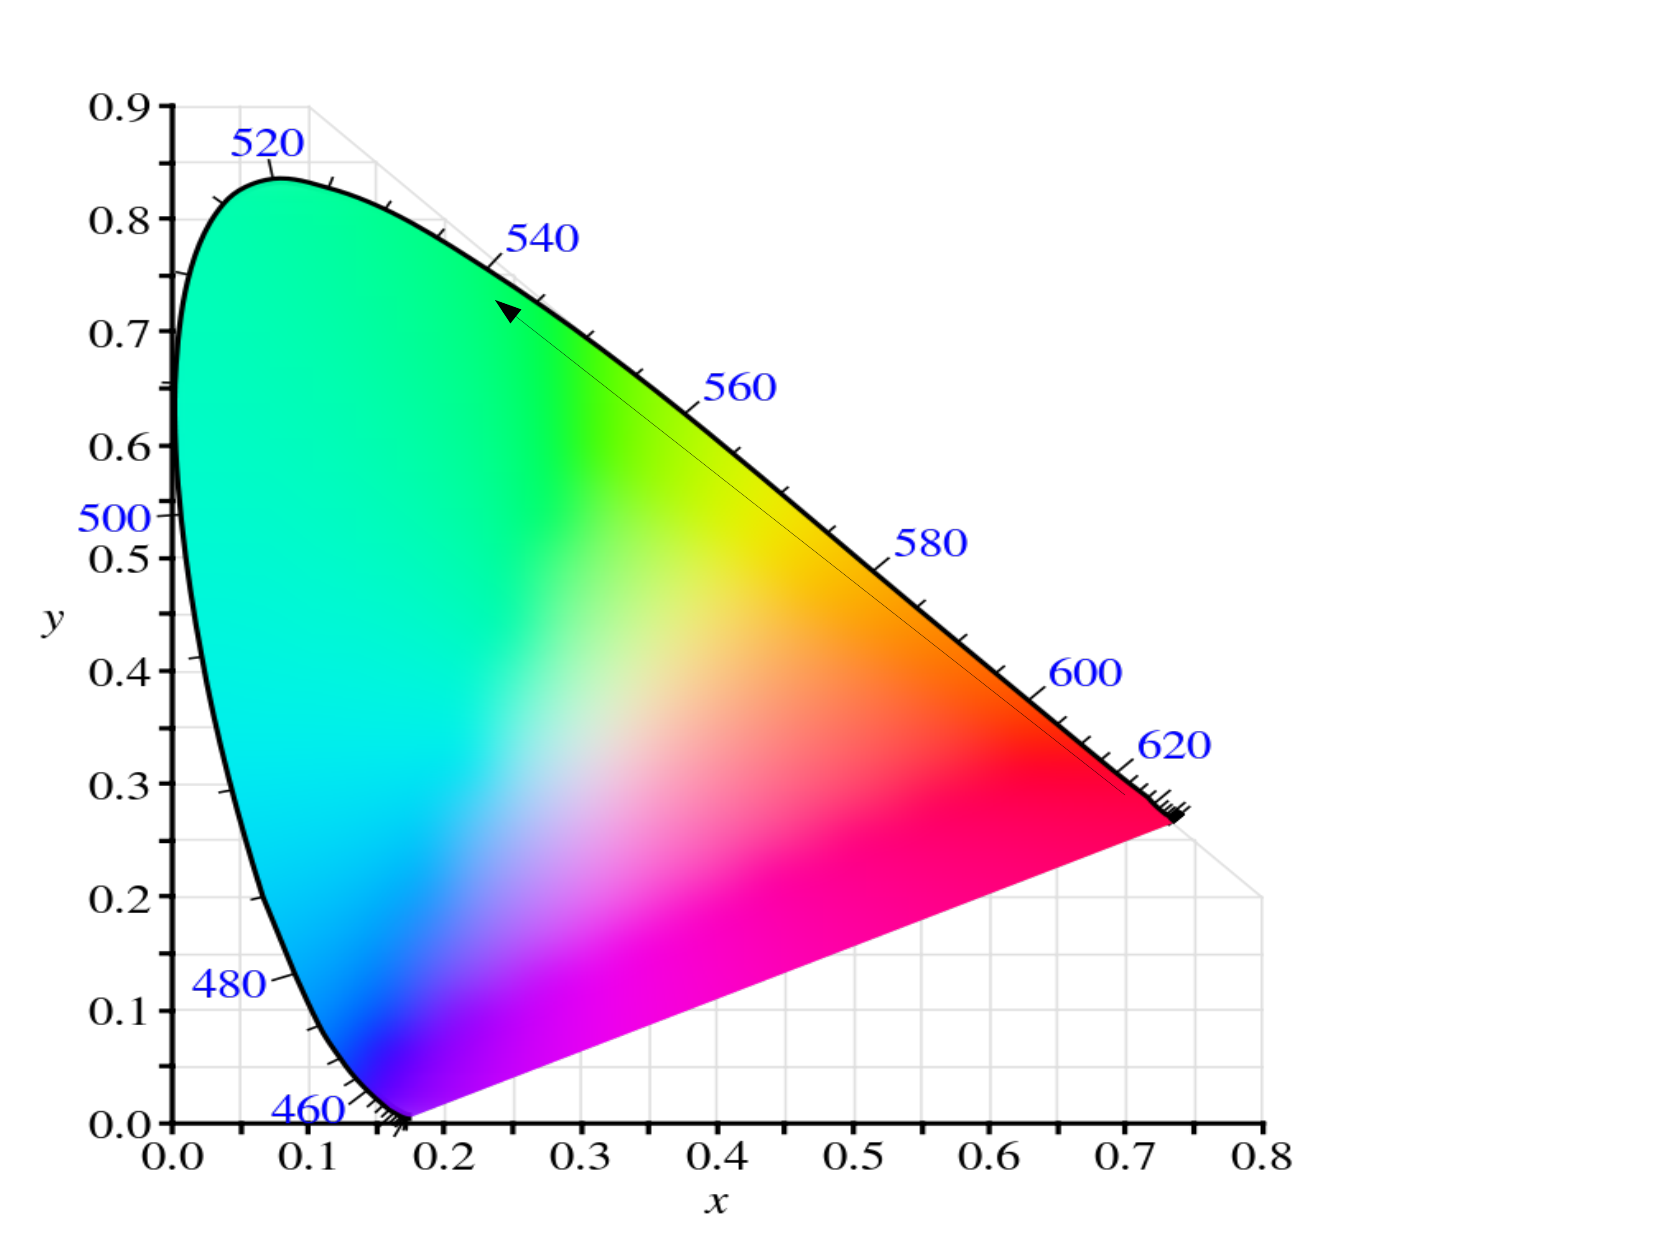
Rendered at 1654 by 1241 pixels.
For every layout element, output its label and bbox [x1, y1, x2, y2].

picture [13, 73, 1330, 1234]
